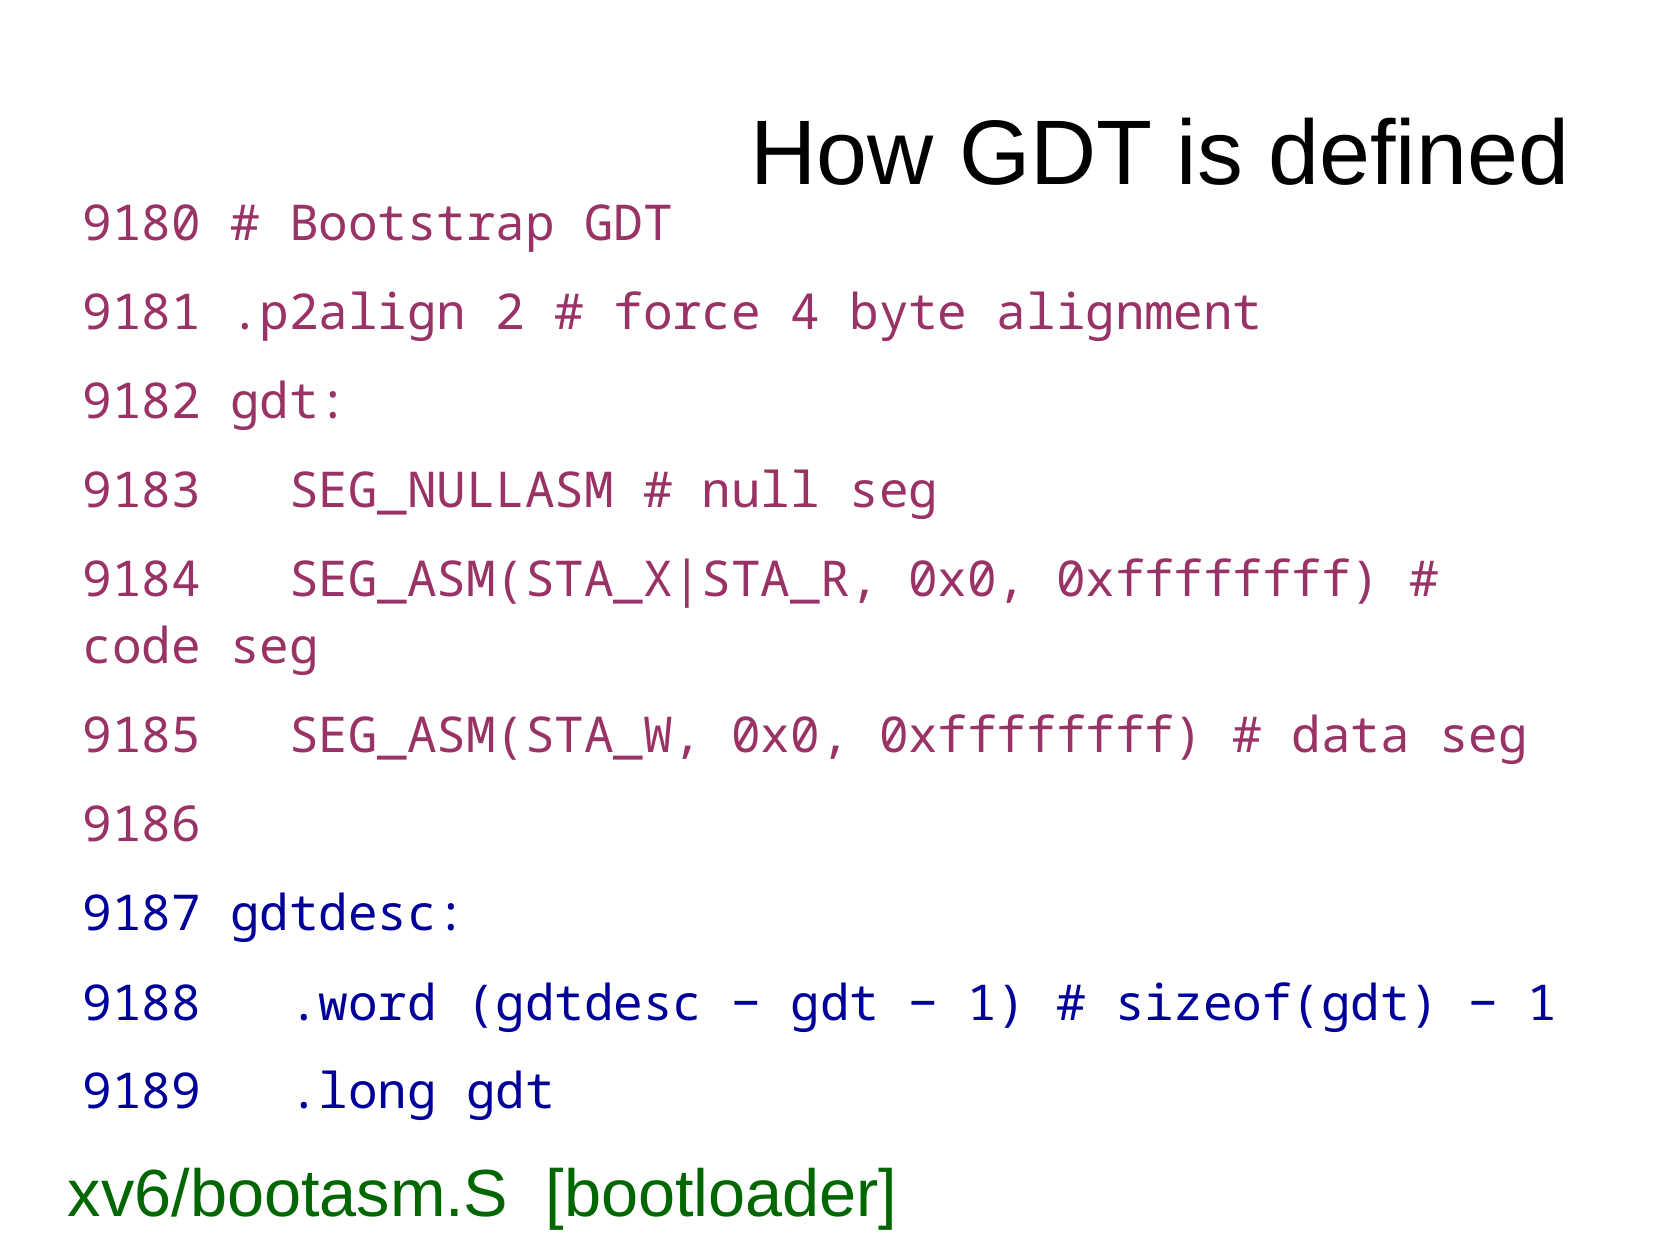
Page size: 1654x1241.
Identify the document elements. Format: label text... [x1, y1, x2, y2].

text_box xv6/bootasm.S [bootloader] [53, 1148, 938, 1238]
list 9180 # Bootstrap GDT 9181 .p2align 2 # force 4 byte alignment 9182 gdt: 9183 SEG_NULLASM # null seg 9184 SEG_ASM(STA_X|STA_R, 0x0, 0xffffffff) # code seg 9185 SEG_ASM(STA_W, 0x0, 0xffffffff) # data seg 9186 9187 gdtdesc: 9188 .word (gdtdesc − gdt − 1) # sizeof(gdt) − 1 9189 .long gdt [82, 187, 1571, 1157]
title How GDT is defined [750, 49, 1571, 187]
